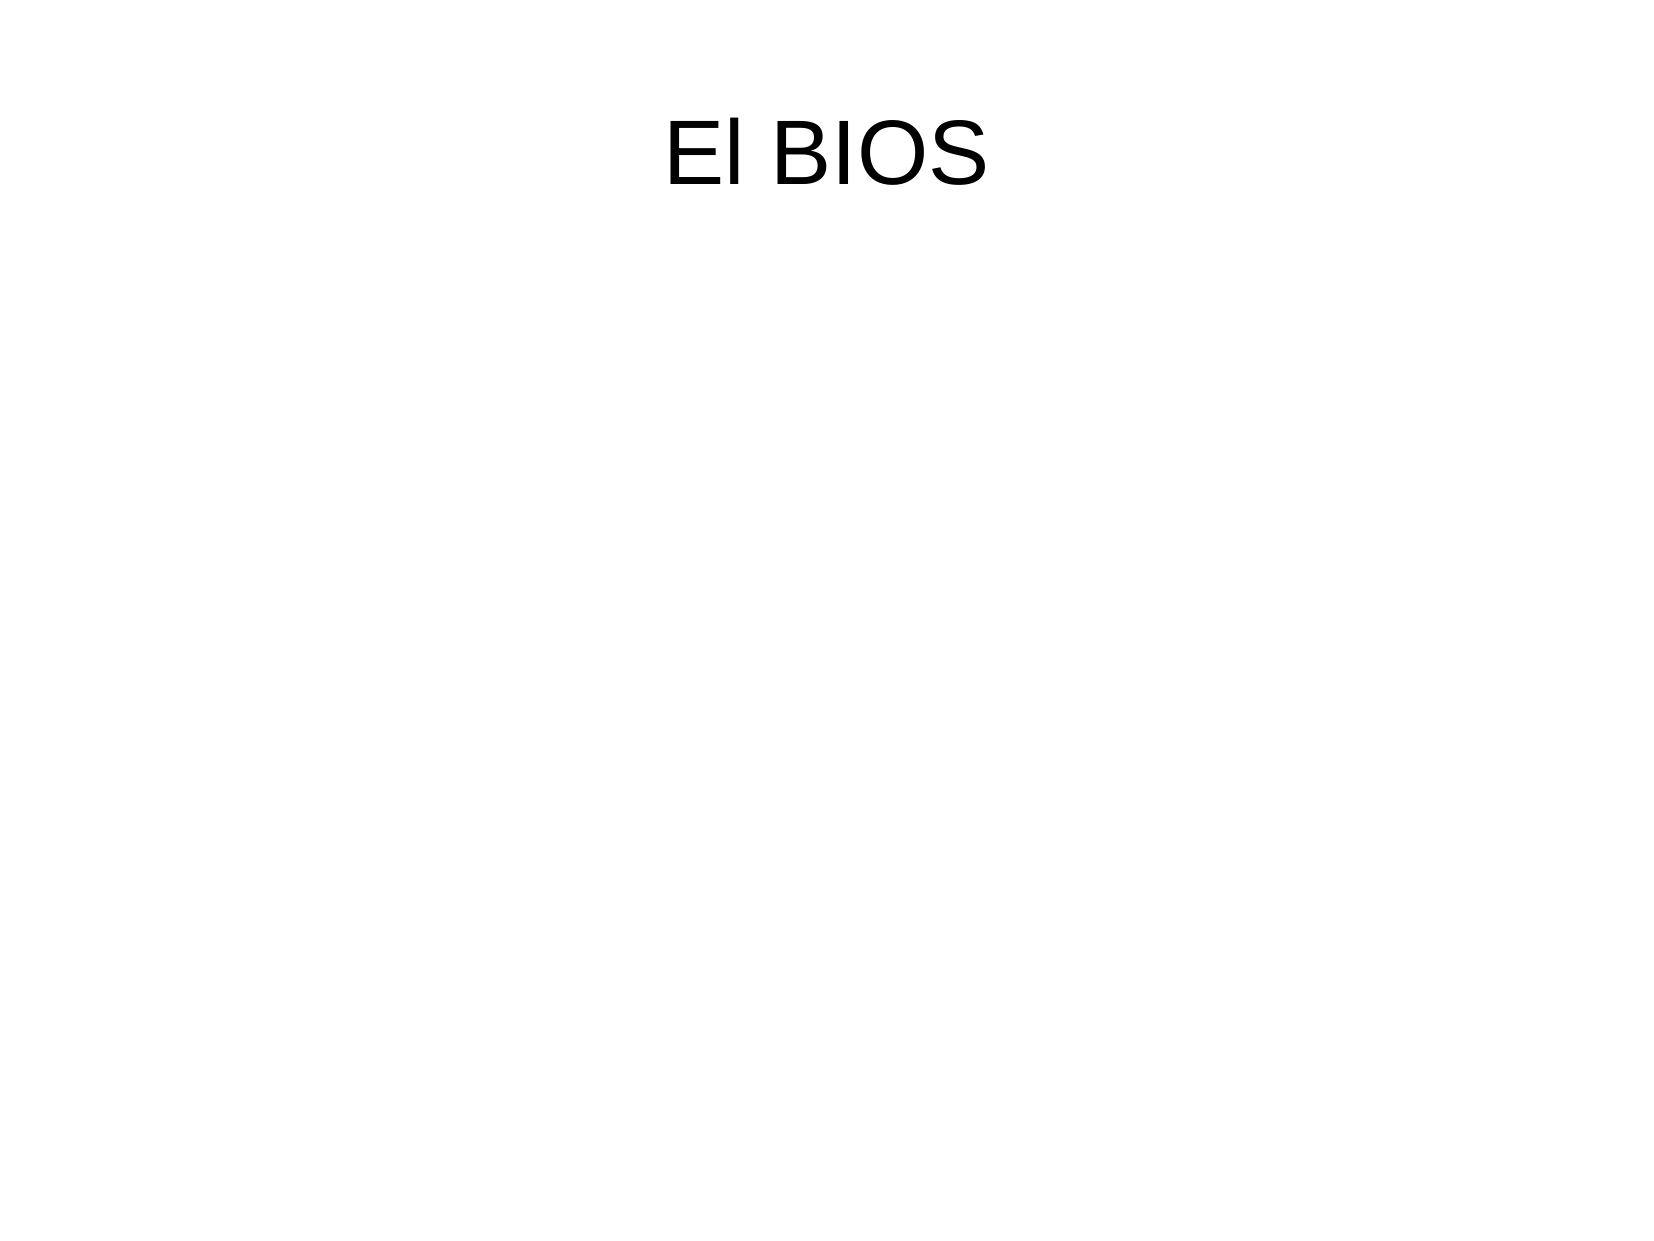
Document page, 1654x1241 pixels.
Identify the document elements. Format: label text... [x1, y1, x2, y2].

title El BIOS [82, 56, 1571, 250]
